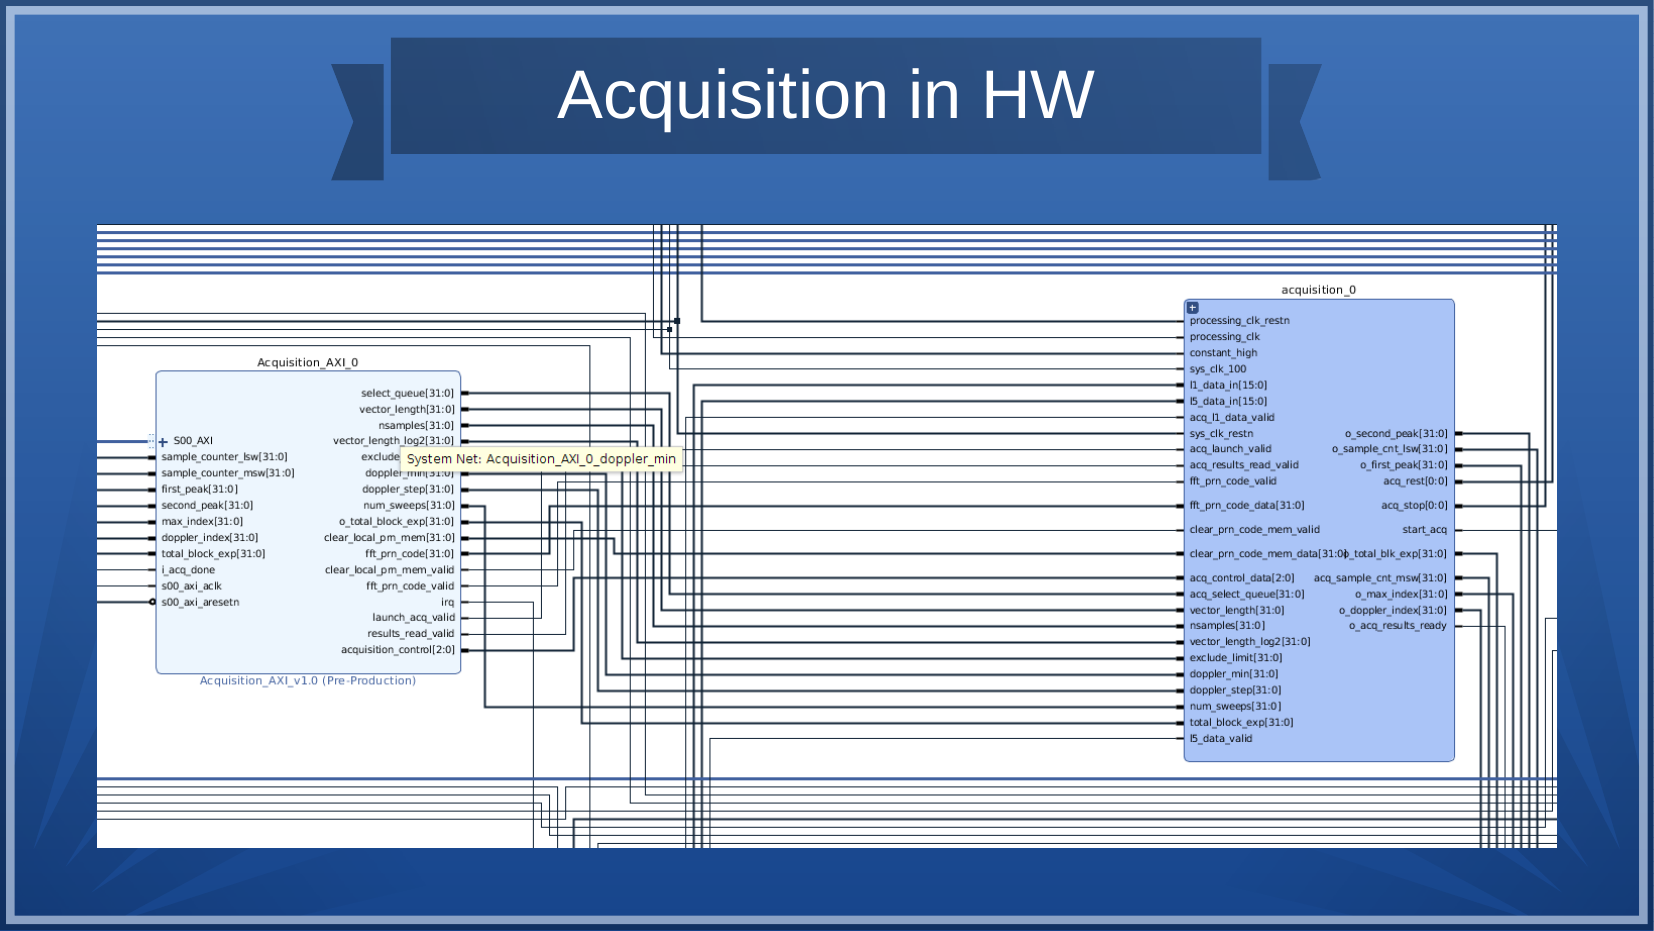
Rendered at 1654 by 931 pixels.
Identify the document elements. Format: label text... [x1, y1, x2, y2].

picture [97, 224, 1557, 848]
title Acquisition in HW [389, 35, 1264, 154]
